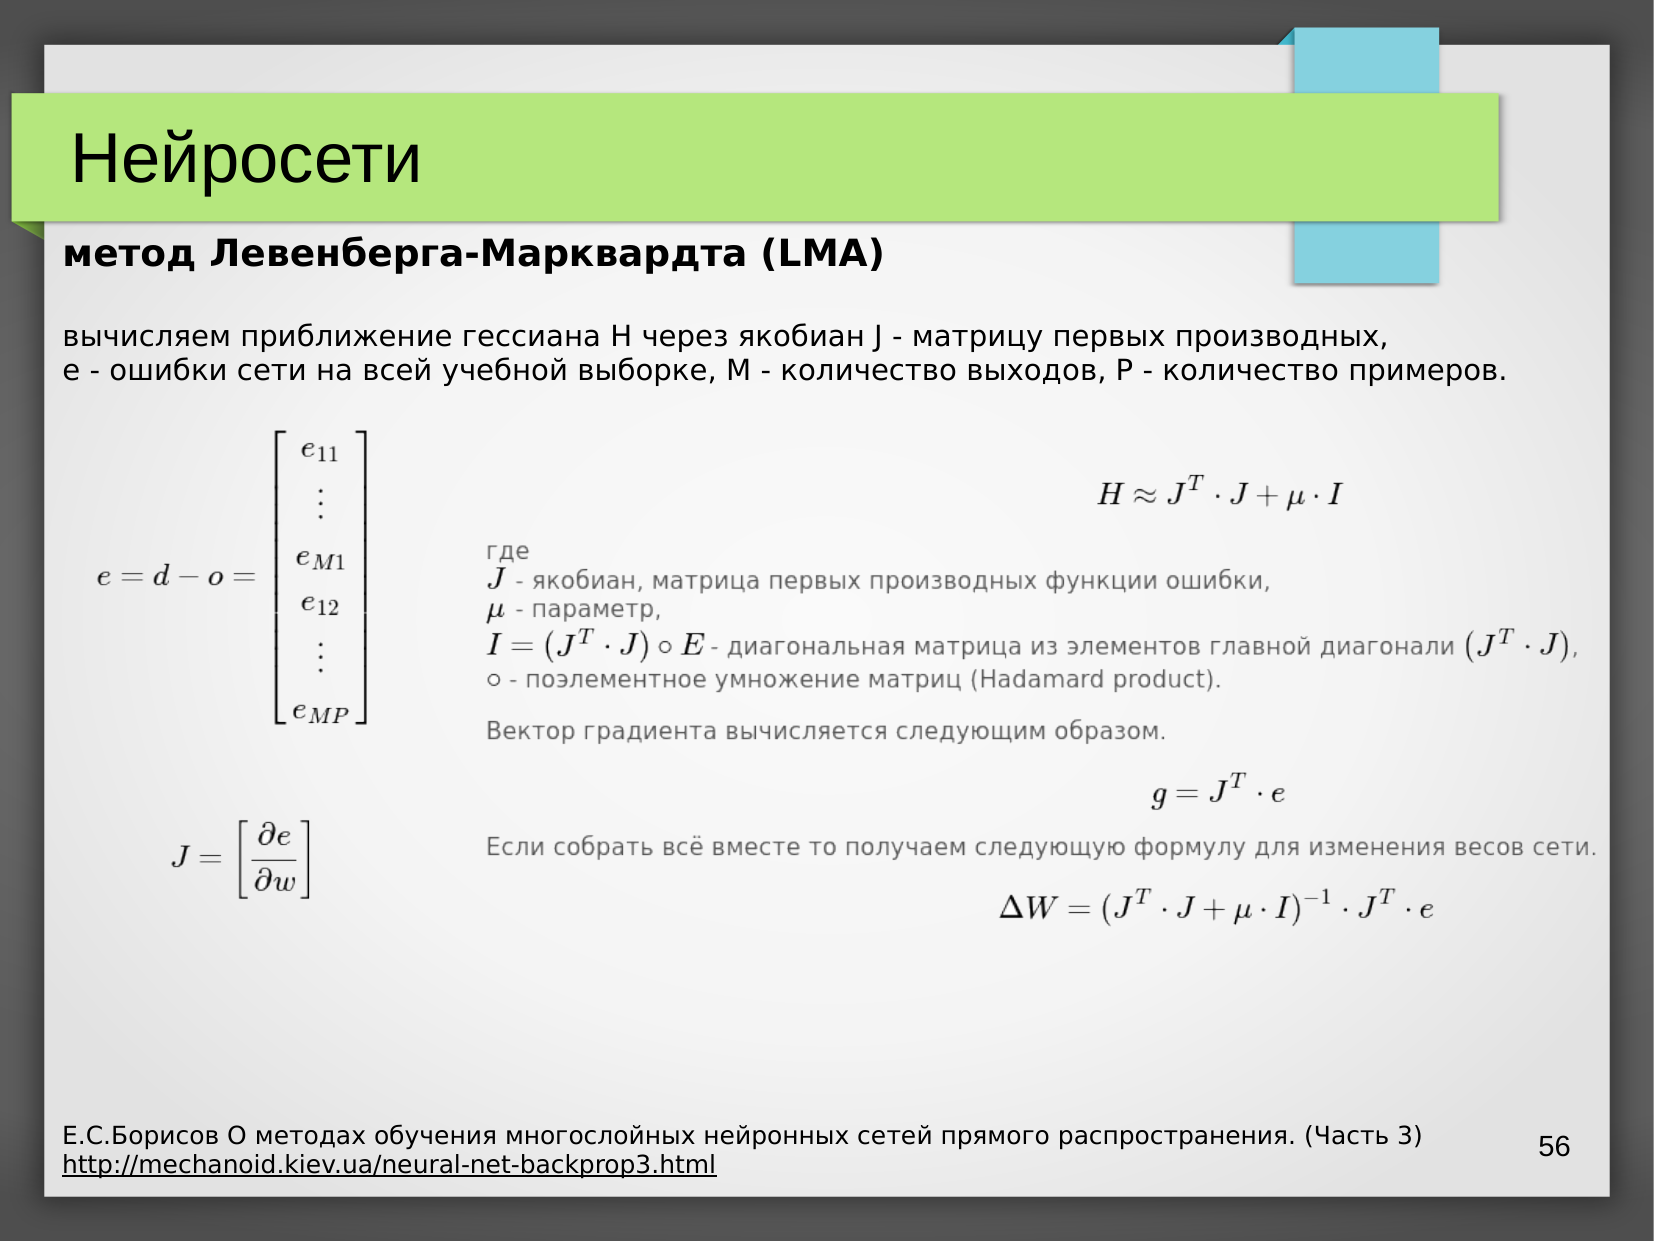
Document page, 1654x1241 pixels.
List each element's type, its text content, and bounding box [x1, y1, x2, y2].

text_box метод Левенберга-Марквардта (LMA) вычисляем приближение гессиана H через якобиан J - матрицу первых производных, e - ошибки сети на всей учебной выборке, M - количество выходов, P - количество примеров. [47, 224, 1619, 395]
title Нейросети [70, 118, 1205, 199]
text_box Е.С.Борисов О методах обучения многослойных нейронных сетей прямого распространения. (Часть 3) http://mechanoid.kiev.ua/neural-net-backprop3.html [47, 1113, 1477, 1187]
picture [0, 0, 1654, 1241]
